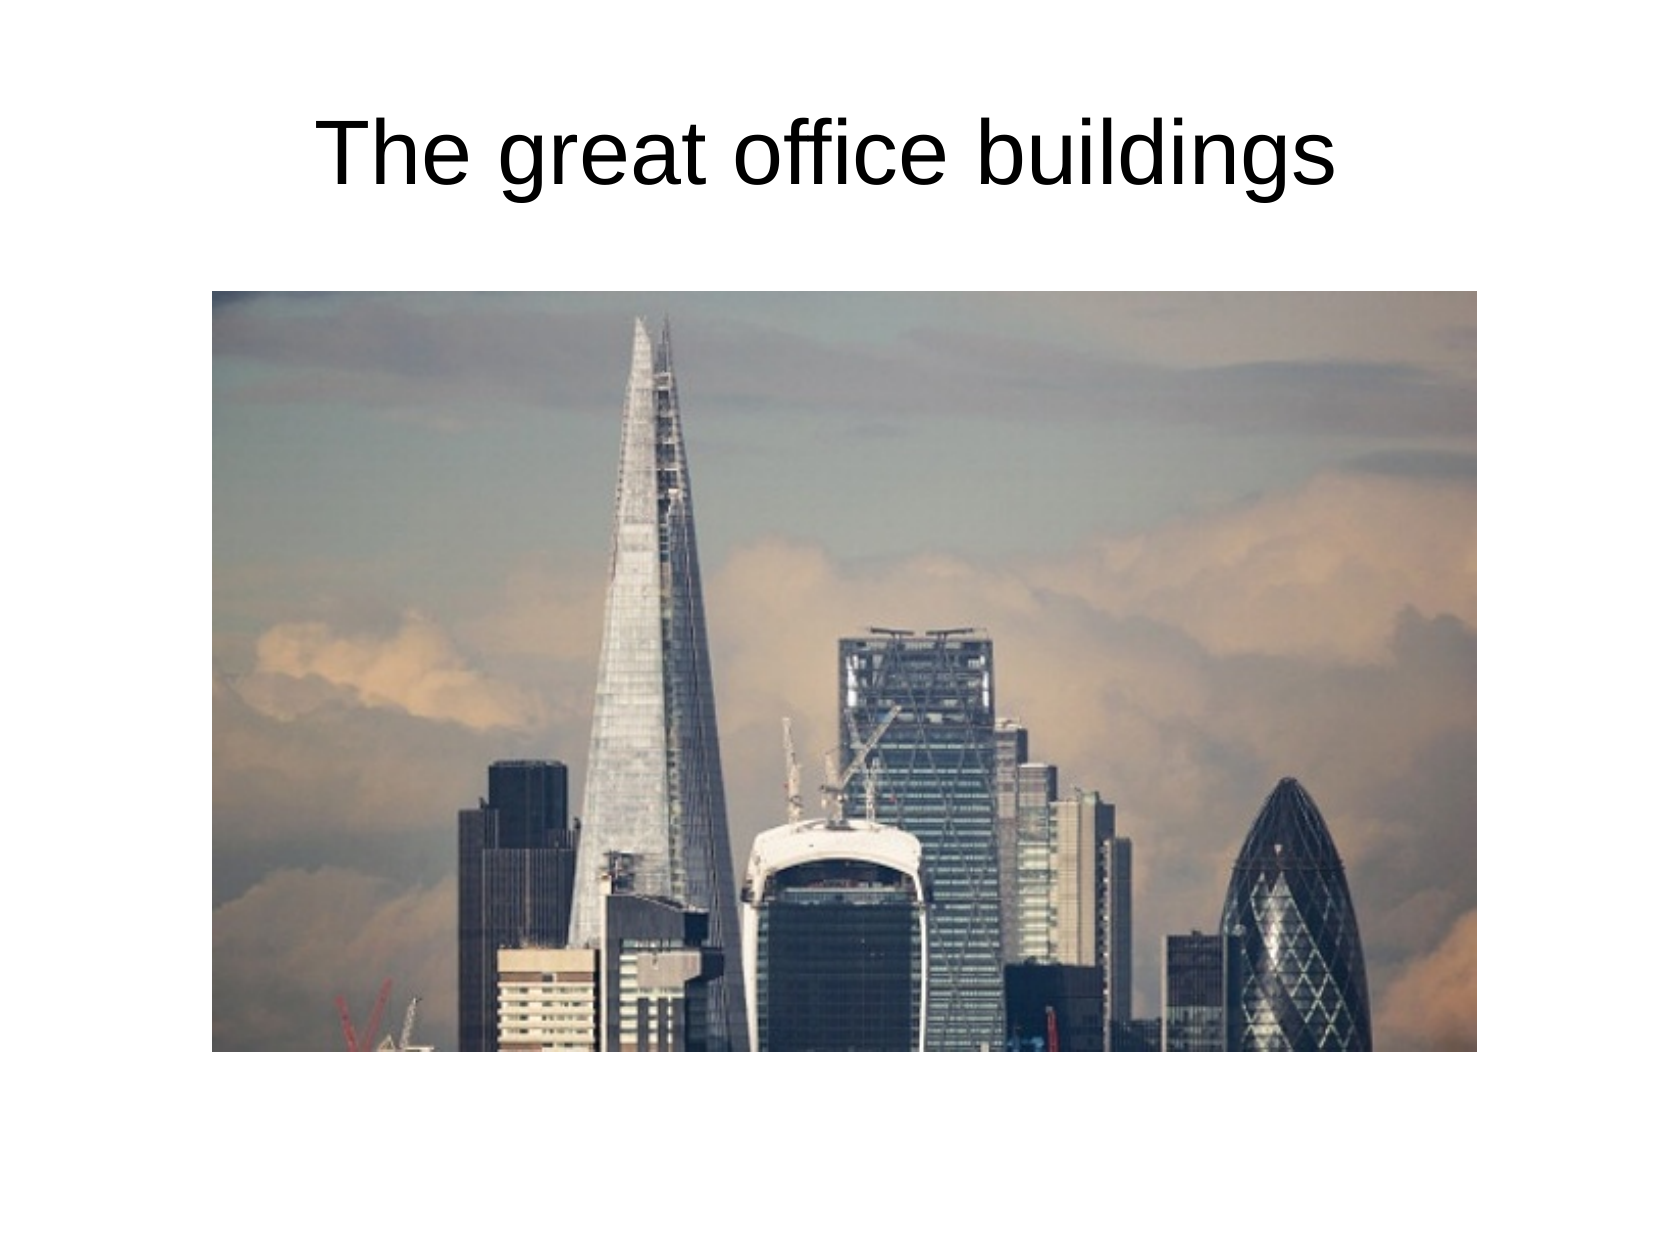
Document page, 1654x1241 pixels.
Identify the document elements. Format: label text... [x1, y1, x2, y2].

list [82, 389, 1571, 1109]
picture [212, 291, 1477, 389]
title The great office buildings [82, 49, 1571, 257]
